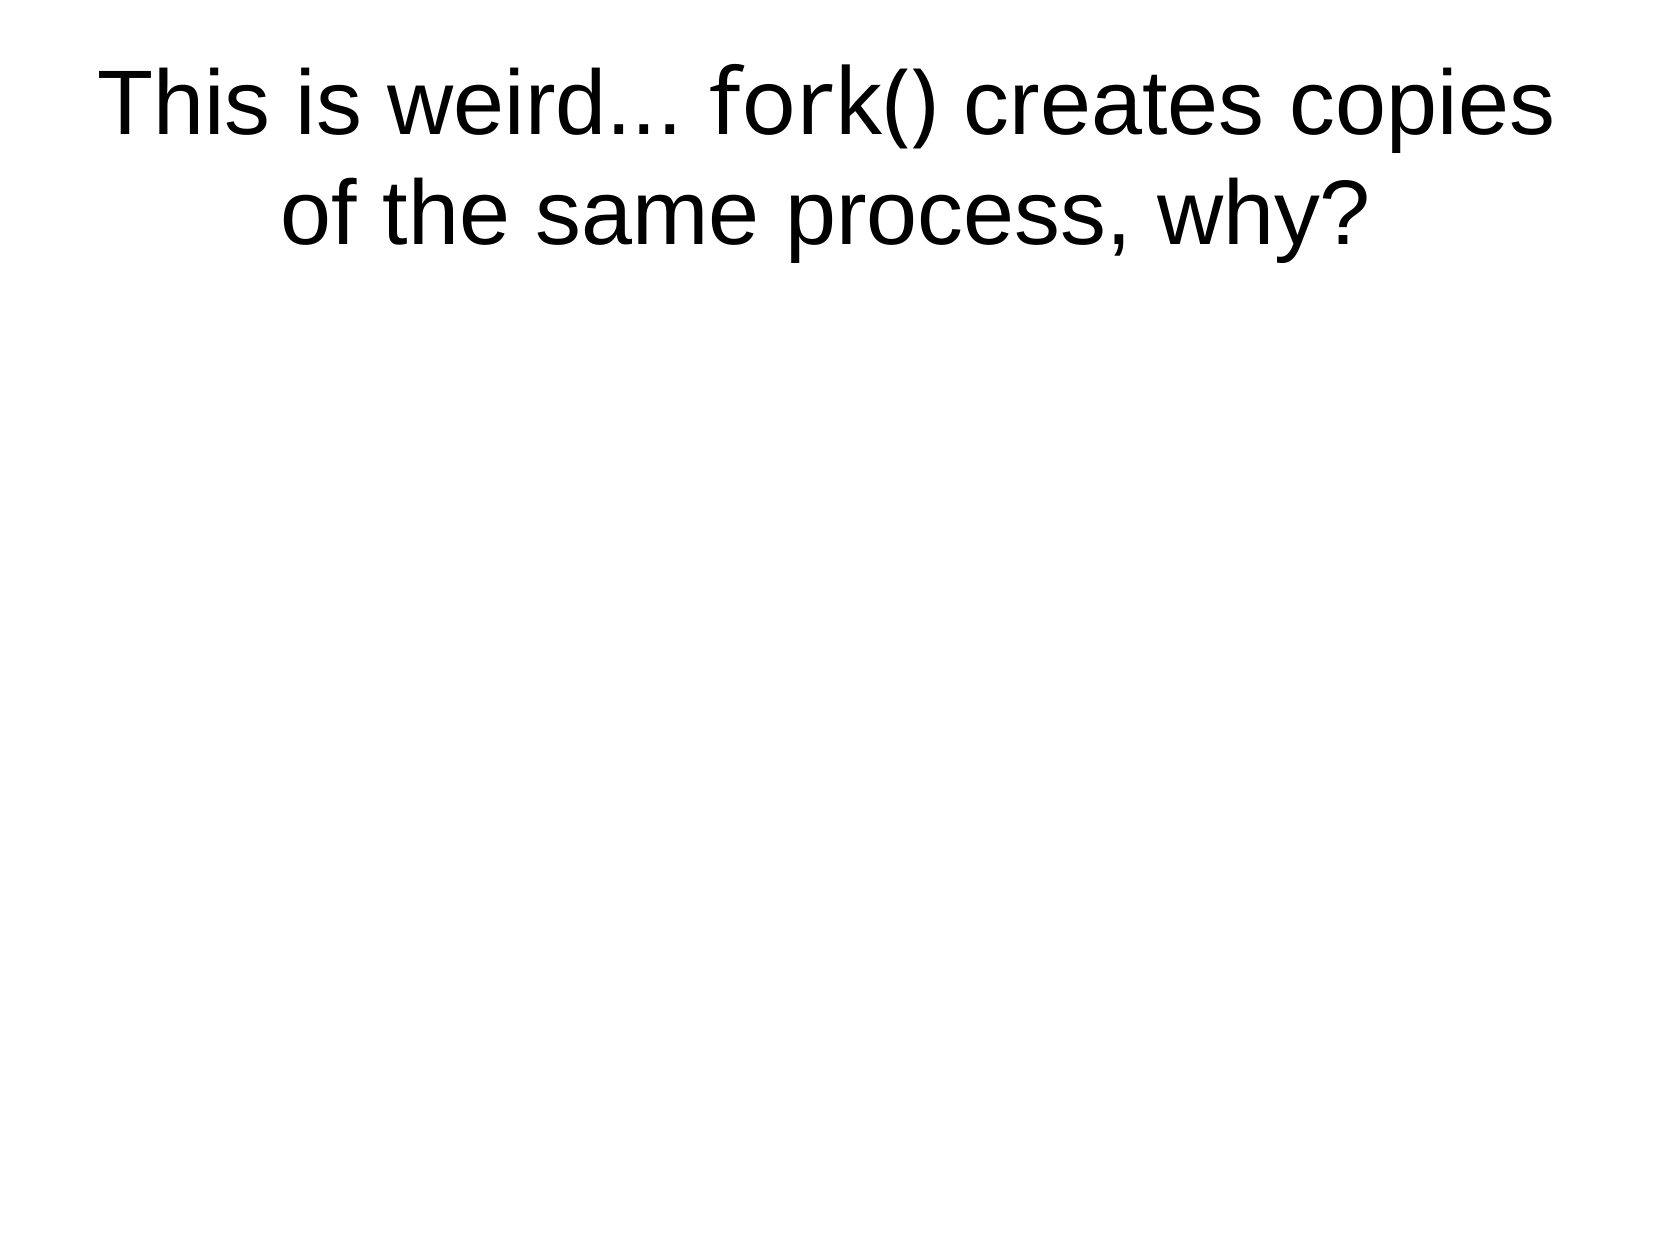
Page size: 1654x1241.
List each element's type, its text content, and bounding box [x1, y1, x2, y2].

title This is weird... fork() creates copies of the same process, why? [82, 40, 1571, 266]
